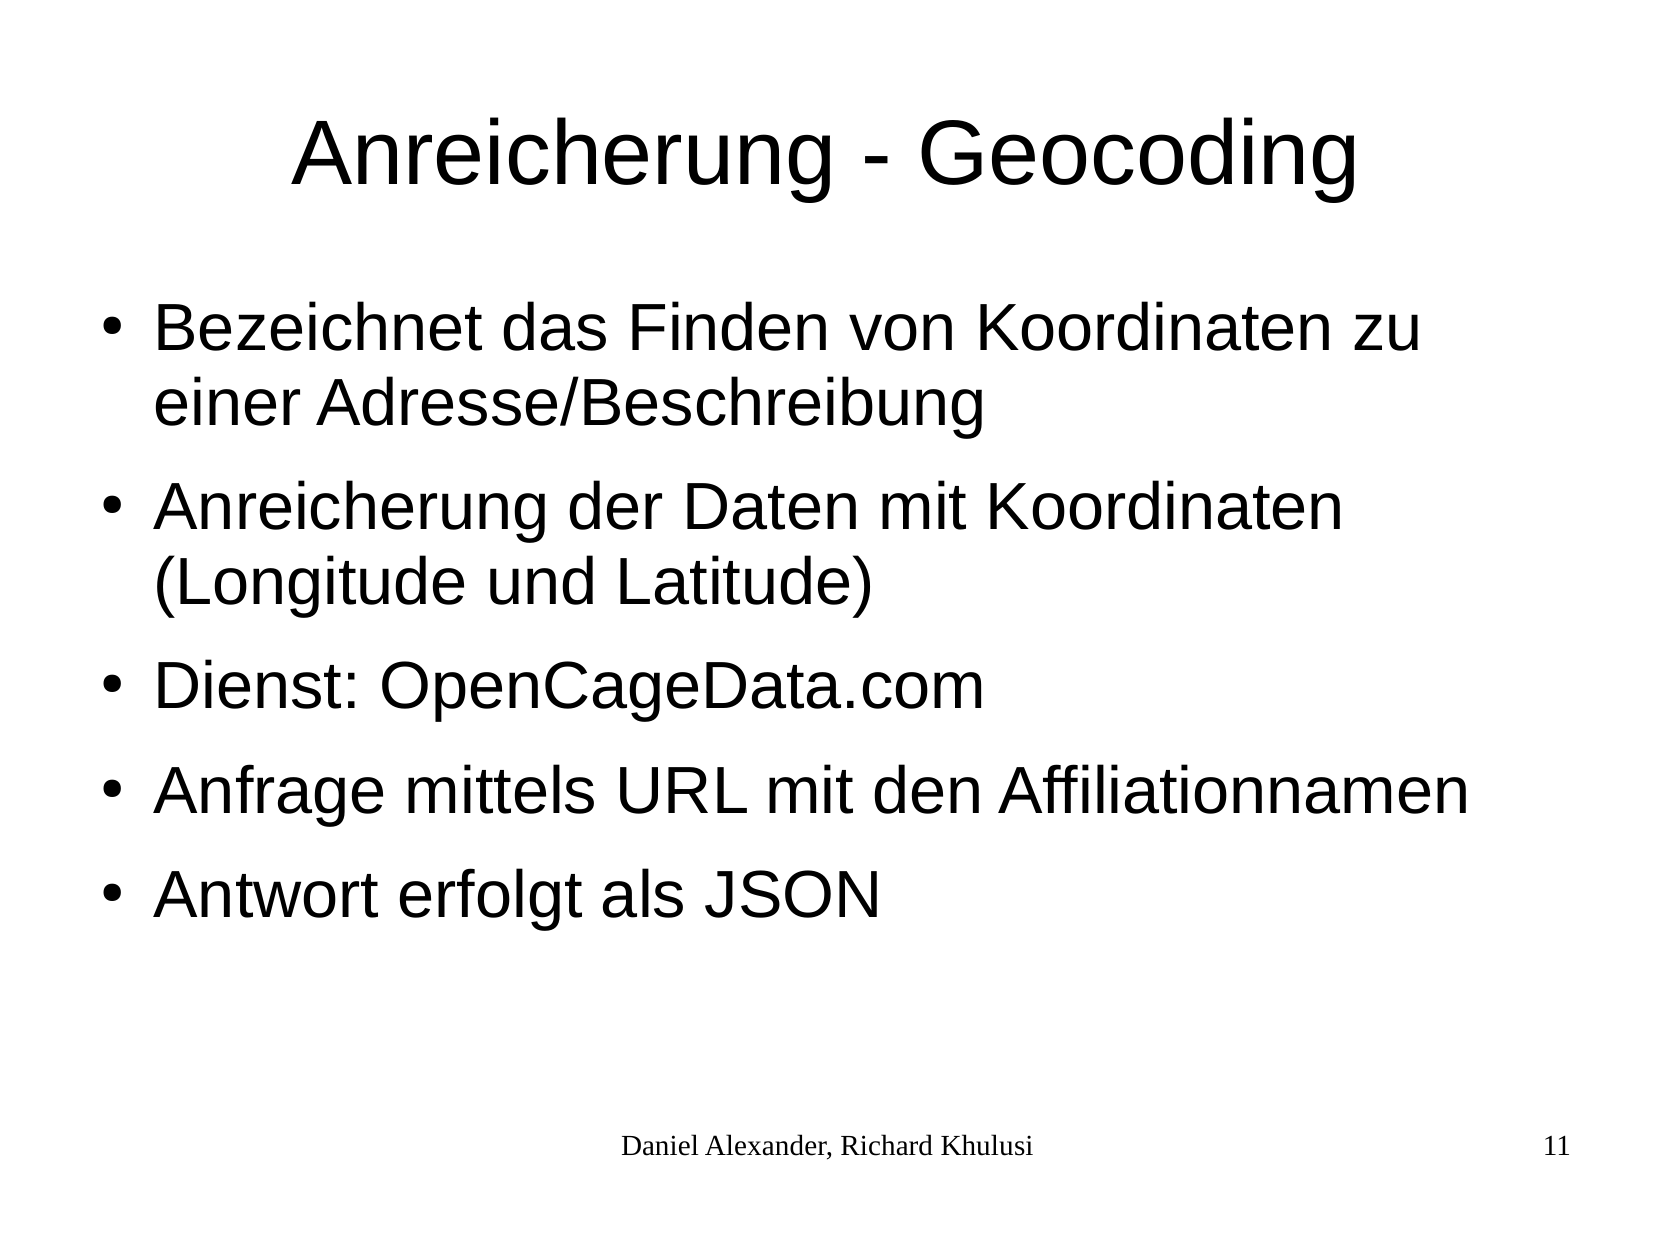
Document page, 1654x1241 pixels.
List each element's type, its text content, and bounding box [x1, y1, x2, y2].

list Bezeichnet das Finden von Koordinaten zu einer Adresse/Beschreibung Anreicherung der Daten mit Koordinaten (Longitude und Latitude) Dienst: OpenCageData.com Anfrage mittels URL mit den Affiliationnamen Antwort erfolgt als JSON [82, 290, 1571, 1010]
title Anreicherung - Geocoding [82, 49, 1571, 257]
